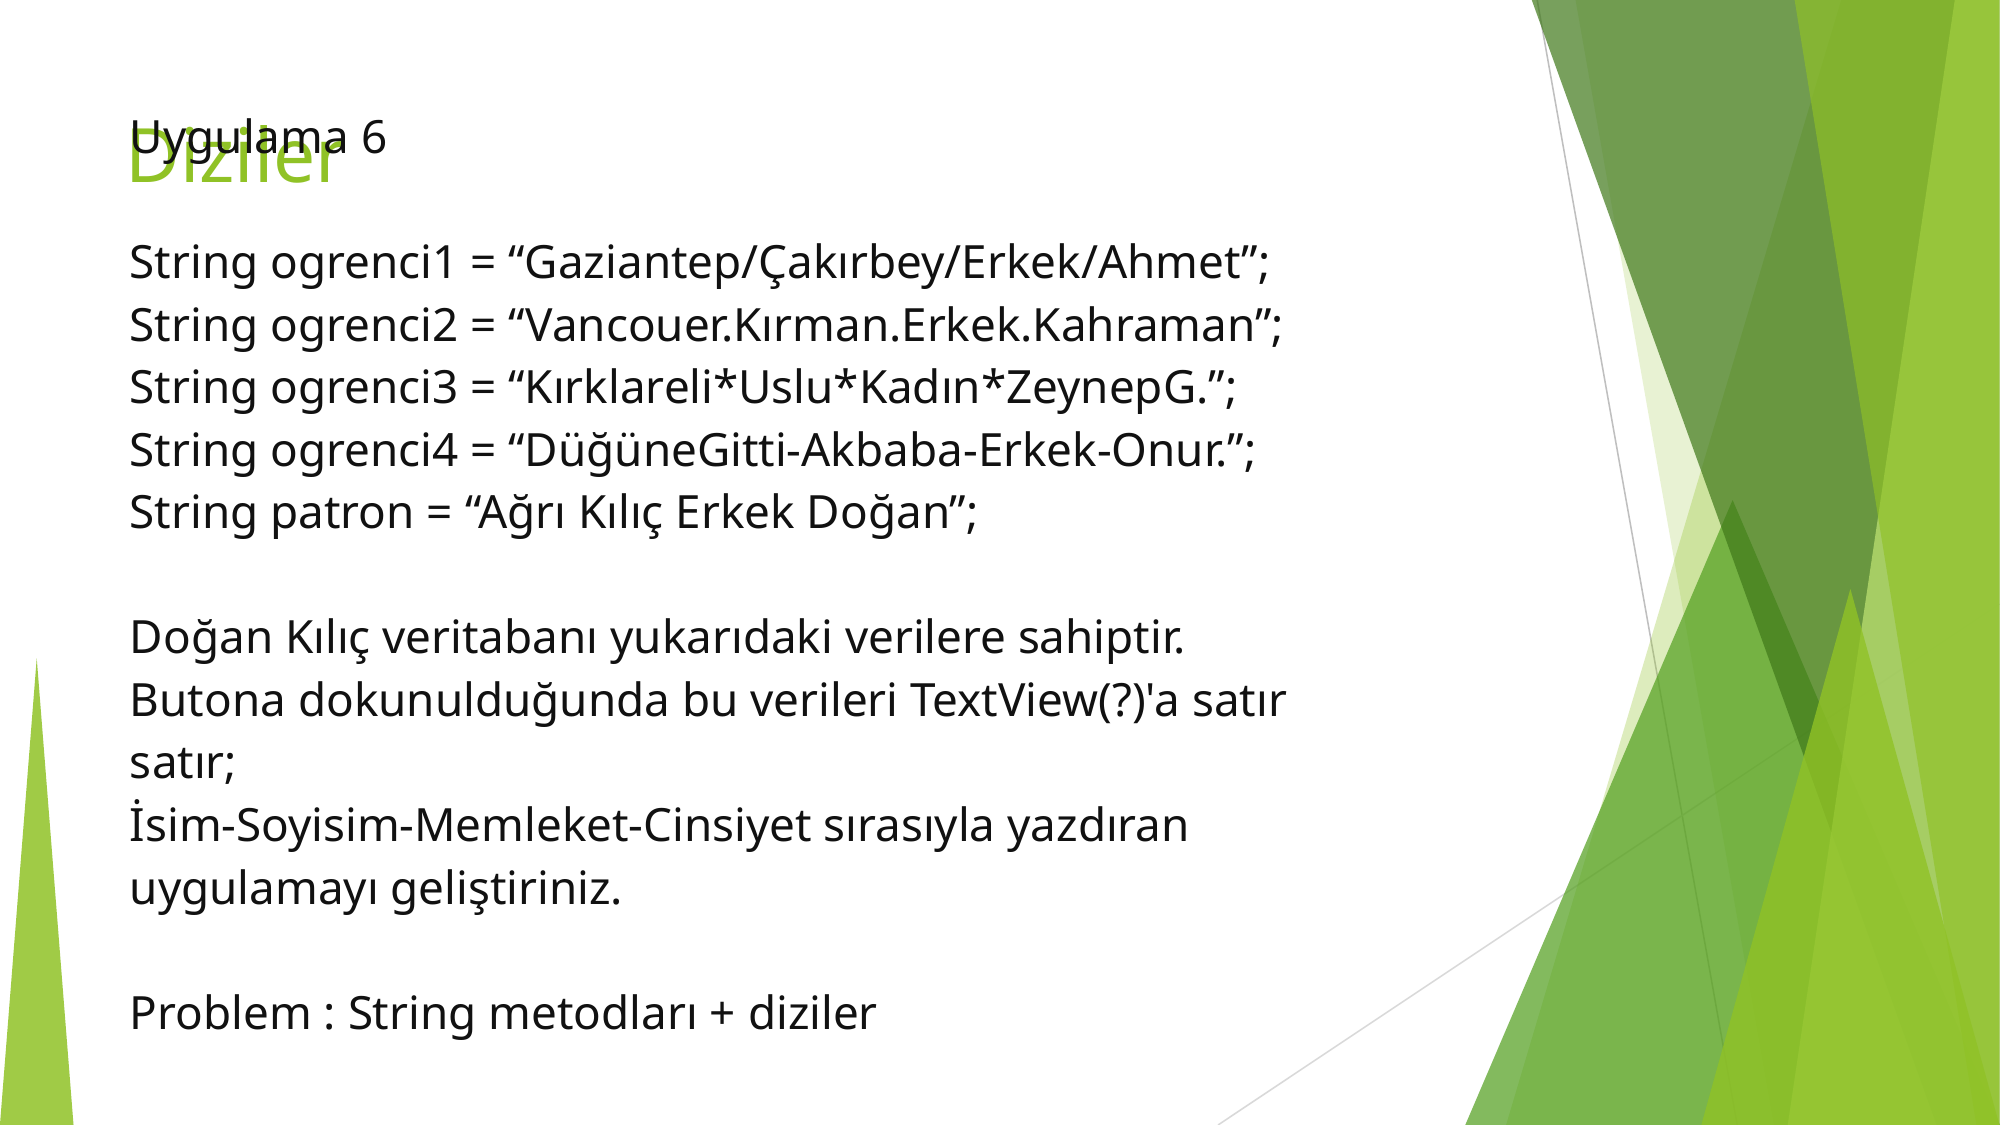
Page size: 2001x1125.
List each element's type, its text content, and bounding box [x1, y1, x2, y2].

text_box Uygulama 6 String ogrenci1 = “Gaziantep/Çakırbey/Erkek/Ahmet”; String ogrenci2 = “Vancouer.Kırman.Erkek.Kahraman”; String ogrenci3 = “Kırklareli*Uslu*Kadın*ZeynepG.”; String ogrenci4 = “DüğüneGitti-Akbaba-Erkek-Onur.”; String patron = “Ağrı Kılıç Erkek Doğan”; Doğan Kılıç veritabanı yukarıdaki verilere sahiptir. Butona dokunulduğunda bu verileri TextView(?)'a satır satır; İsim-Soyisim-Memleket-Cinsiyet sırasıyla yazdıran uygulamayı geliştiriniz. Problem : String metodları + diziler [129, 177, 1335, 1033]
title Diziler [111, 99, 1522, 317]
